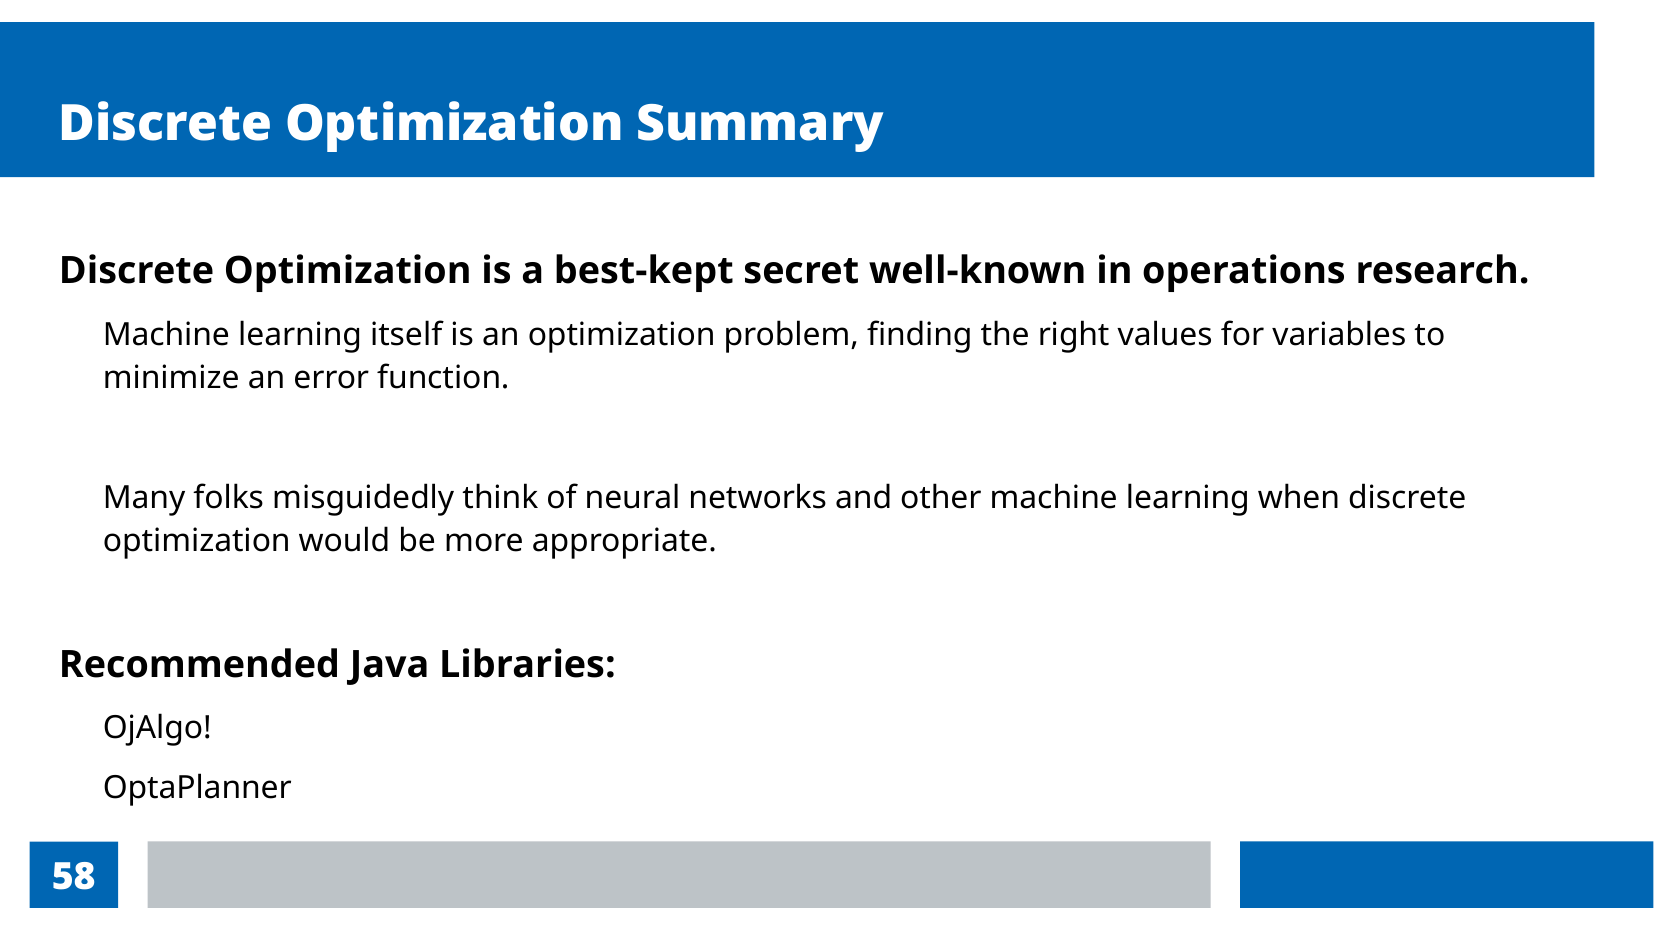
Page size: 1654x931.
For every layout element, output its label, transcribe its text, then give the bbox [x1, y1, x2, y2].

list Discrete Optimization is a best-kept secret well-known in operations research. Machine learning itself is an optimization problem, finding the right values for variables to minimize an error function. Many folks misguidedly think of neural networks and other machine learning when discrete optimization would be more appropriate. Recommended Java Libraries: OjAlgo! OptaPlanner [59, 243, 1565, 820]
title Discrete Optimization Summary [59, 44, 1595, 156]
